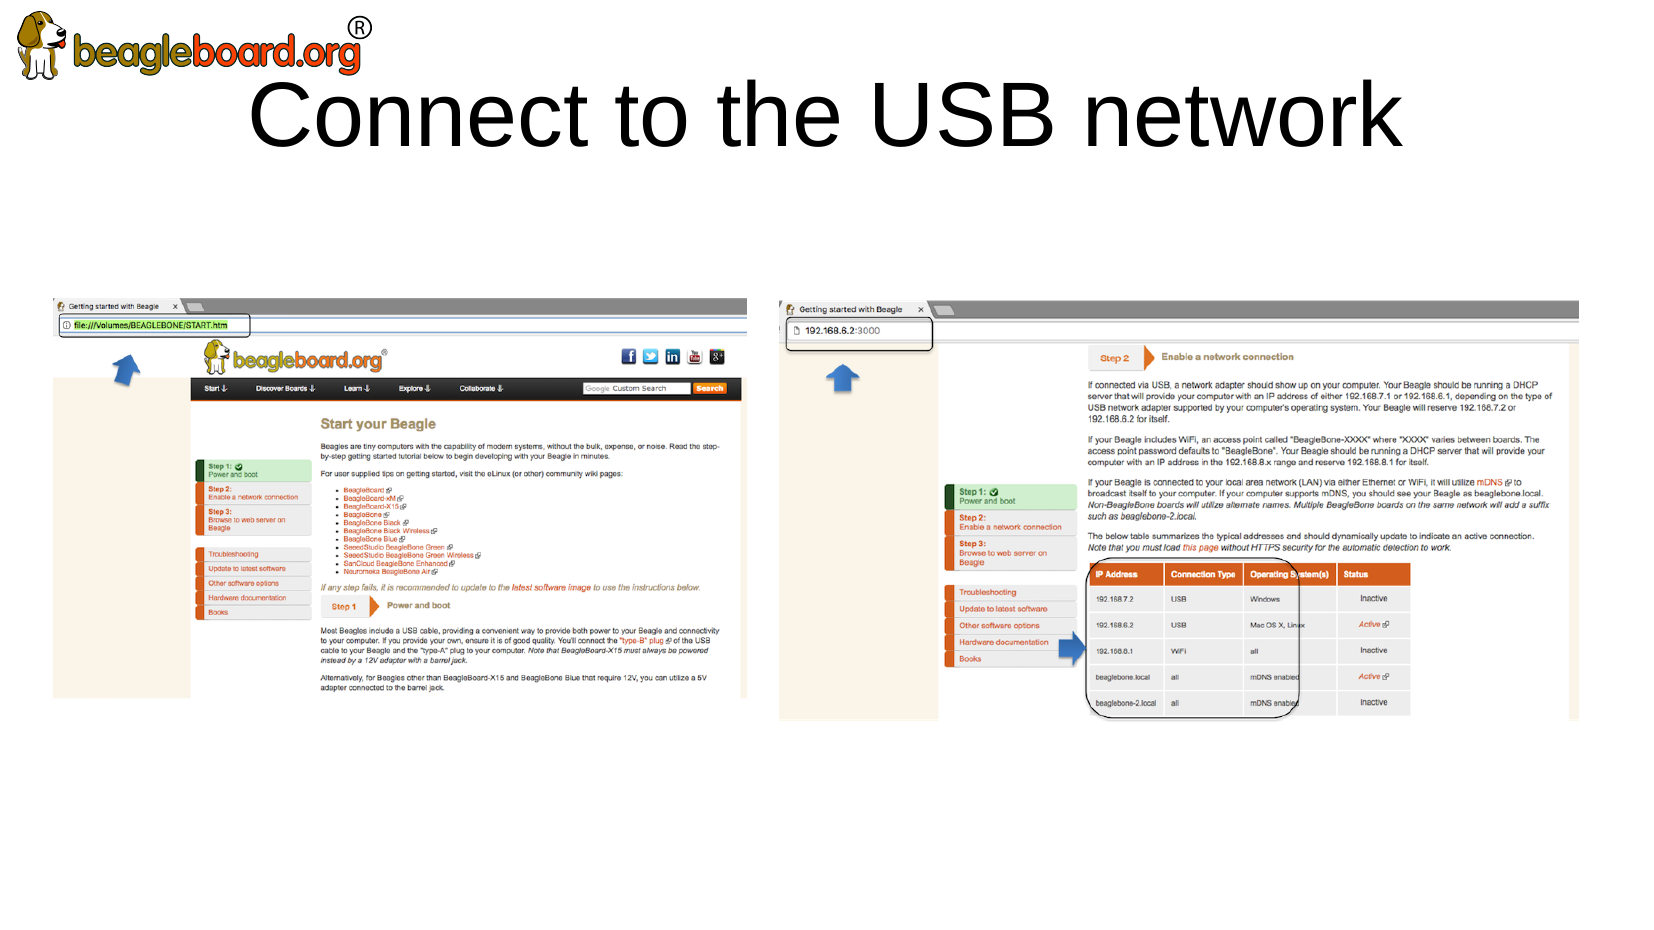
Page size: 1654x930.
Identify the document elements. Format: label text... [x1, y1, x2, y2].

title Connect to the USB network [82, 37, 1571, 193]
picture [779, 300, 1579, 724]
picture [53, 298, 747, 699]
picture [17, 11, 372, 80]
